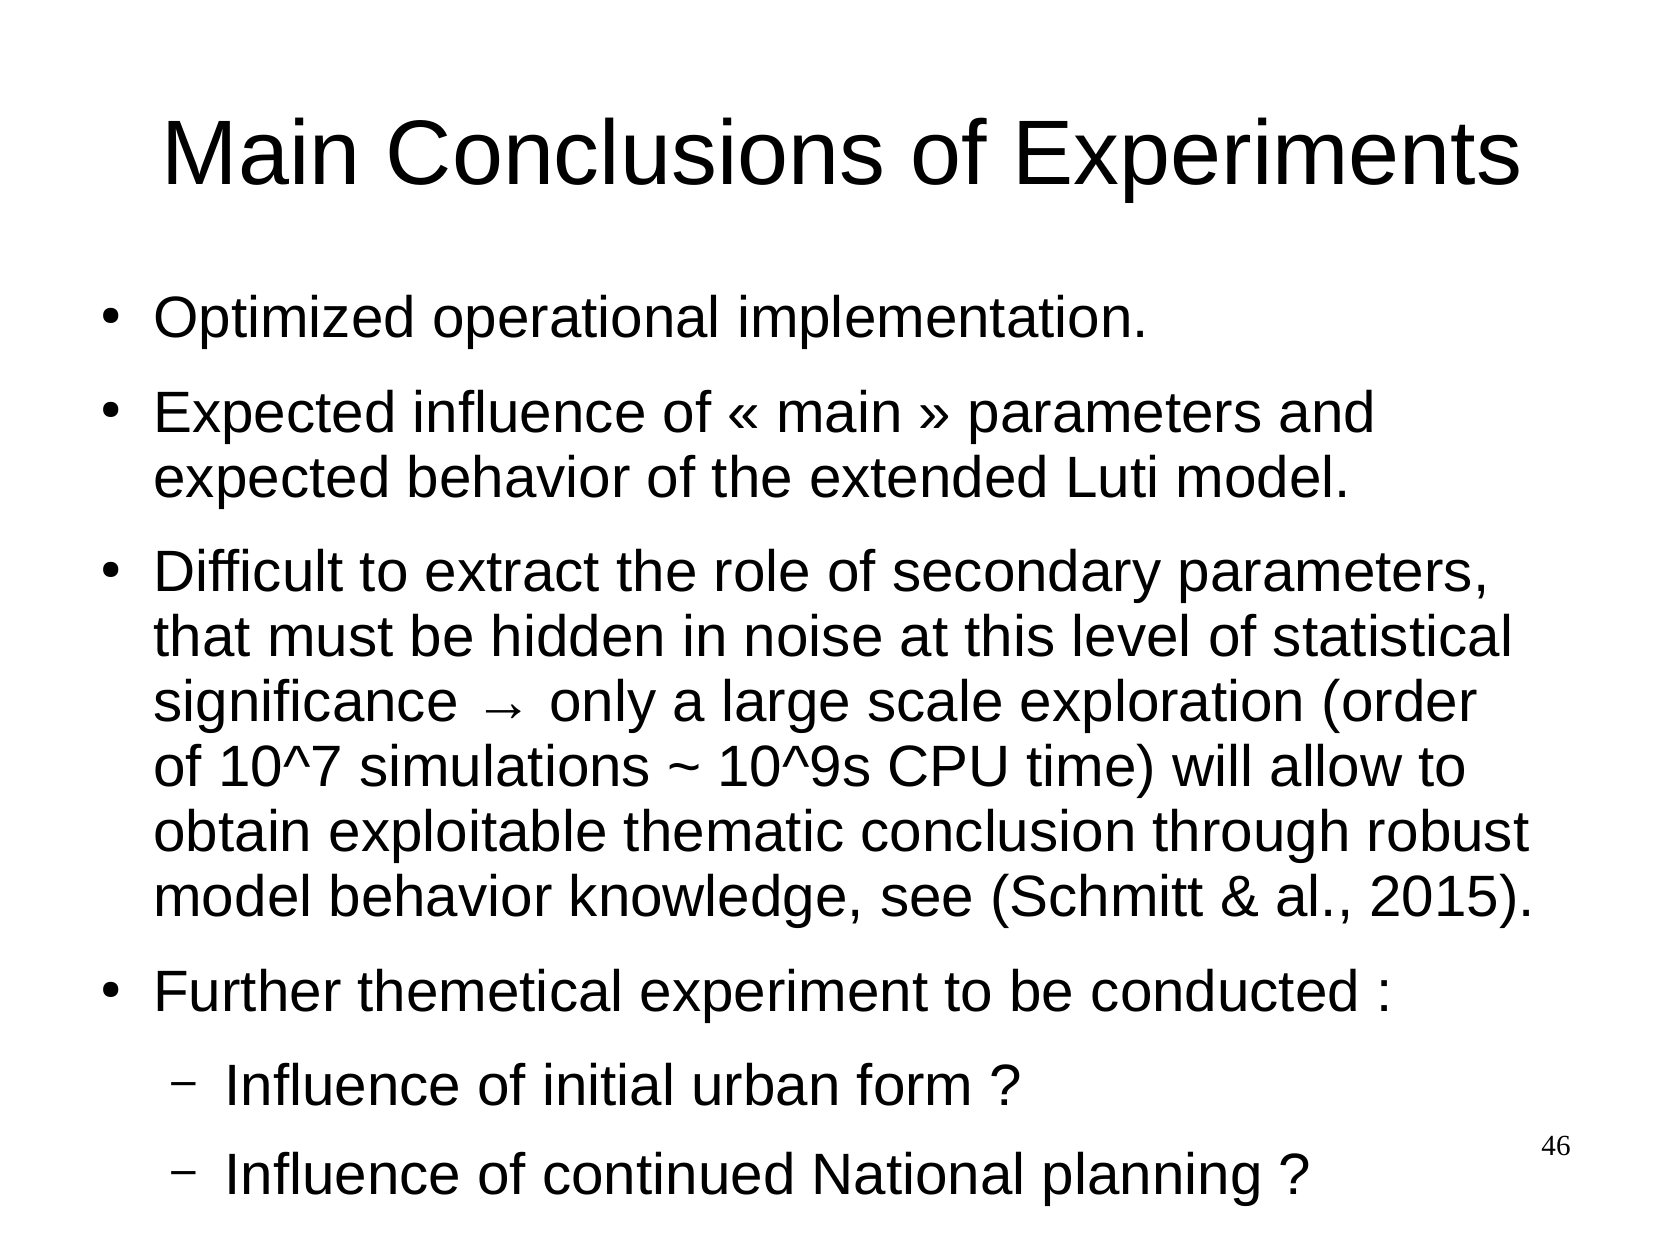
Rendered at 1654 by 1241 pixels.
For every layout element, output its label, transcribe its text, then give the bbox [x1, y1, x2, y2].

list Optimized operational implementation. Expected influence of « main » parameters and expected behavior of the extended Luti model. Difficult to extract the role of secondary parameters, that must be hidden in noise at this level of statistical significance → only a large scale exploration (order of 10^7 simulations ~ 10^9s CPU time) will allow to obtain exploitable thematic conclusion through robust model behavior knowledge, see (Schmitt & al., 2015). Further themetical experiment to be conducted : Influence of initial urban form ? Influence of continued National planning ? [82, 284, 1538, 1004]
title Main Conclusions of Experiments [82, 49, 1571, 257]
